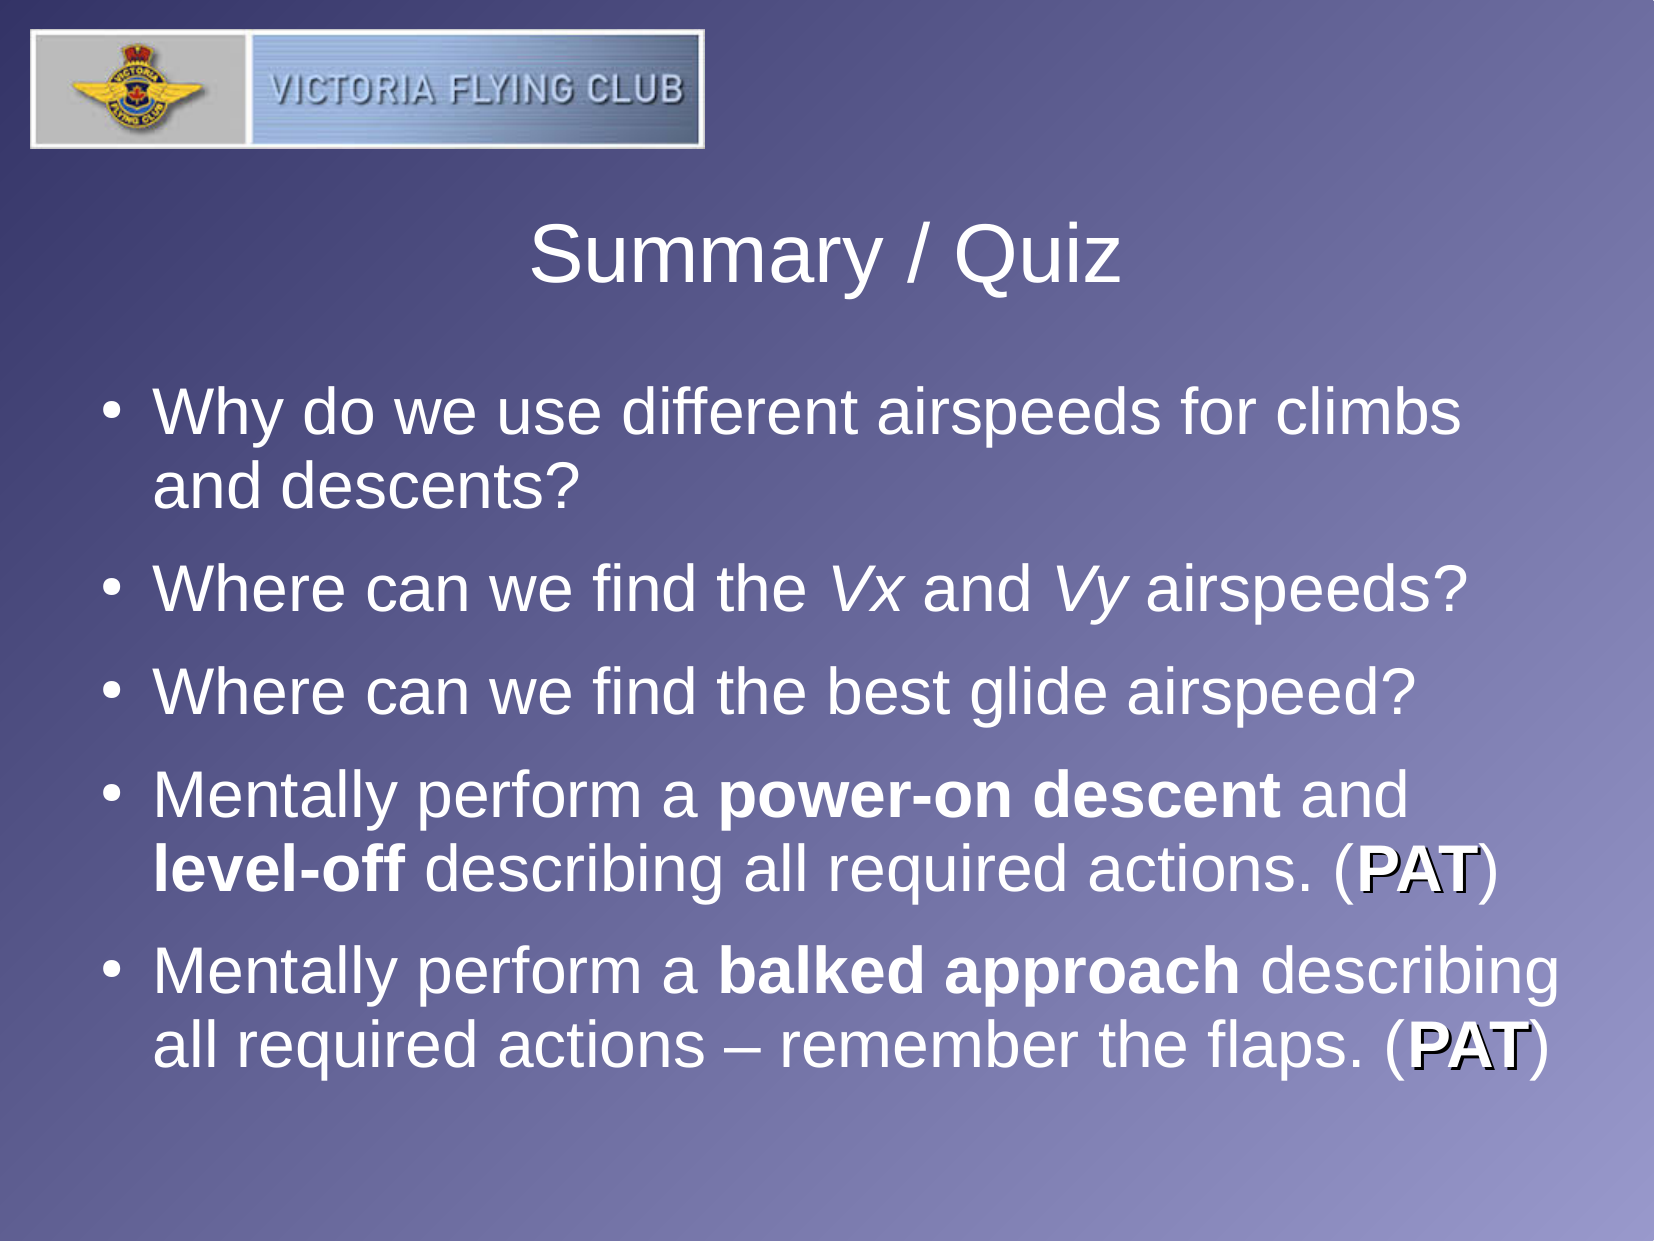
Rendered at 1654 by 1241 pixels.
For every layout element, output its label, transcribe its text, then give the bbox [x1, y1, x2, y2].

list Why do we use different airspeeds for climbs and descents? Where can we find the Vx and Vy airspeeds? Where can we find the best glide airspeed? Mentally perform a power-on descent and level-off describing all required actions. (PAT) Mentally perform a balked approach describing all required actions – remember the flaps. (PAT) [82, 374, 1571, 1095]
picture [30, 29, 705, 149]
title Summary / Quiz [82, 149, 1571, 357]
